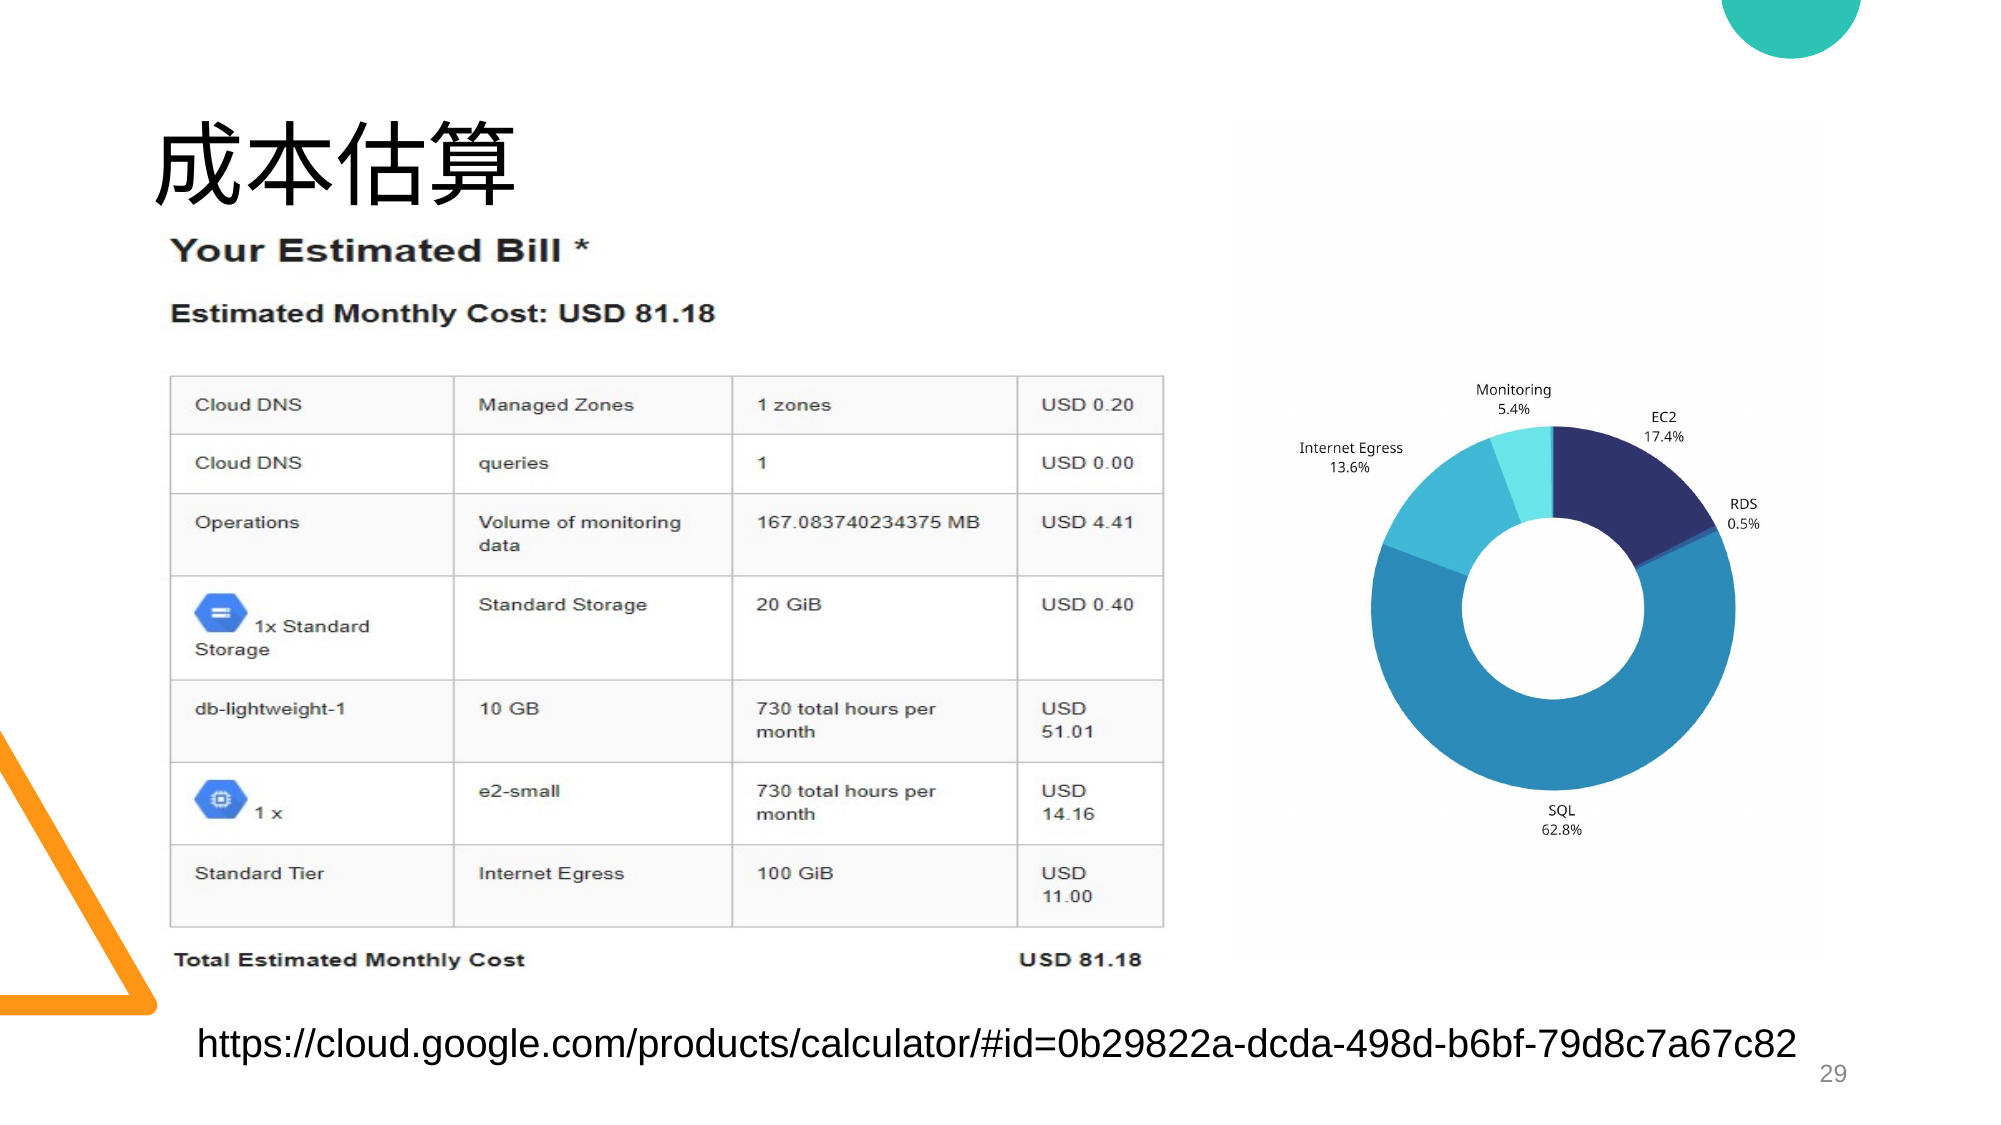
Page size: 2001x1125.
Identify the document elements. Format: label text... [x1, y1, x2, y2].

list https://cloud.google.com/products/calculator/#id=0b29822a-dcda-498d-b6bf-79d8c7a67c82 [181, 936, 1885, 1072]
title 成本估算 [137, 59, 1863, 278]
slide_number 1 [1412, 1072, 1863, 1103]
picture [160, 234, 1181, 981]
picture [1231, 118, 1828, 961]
